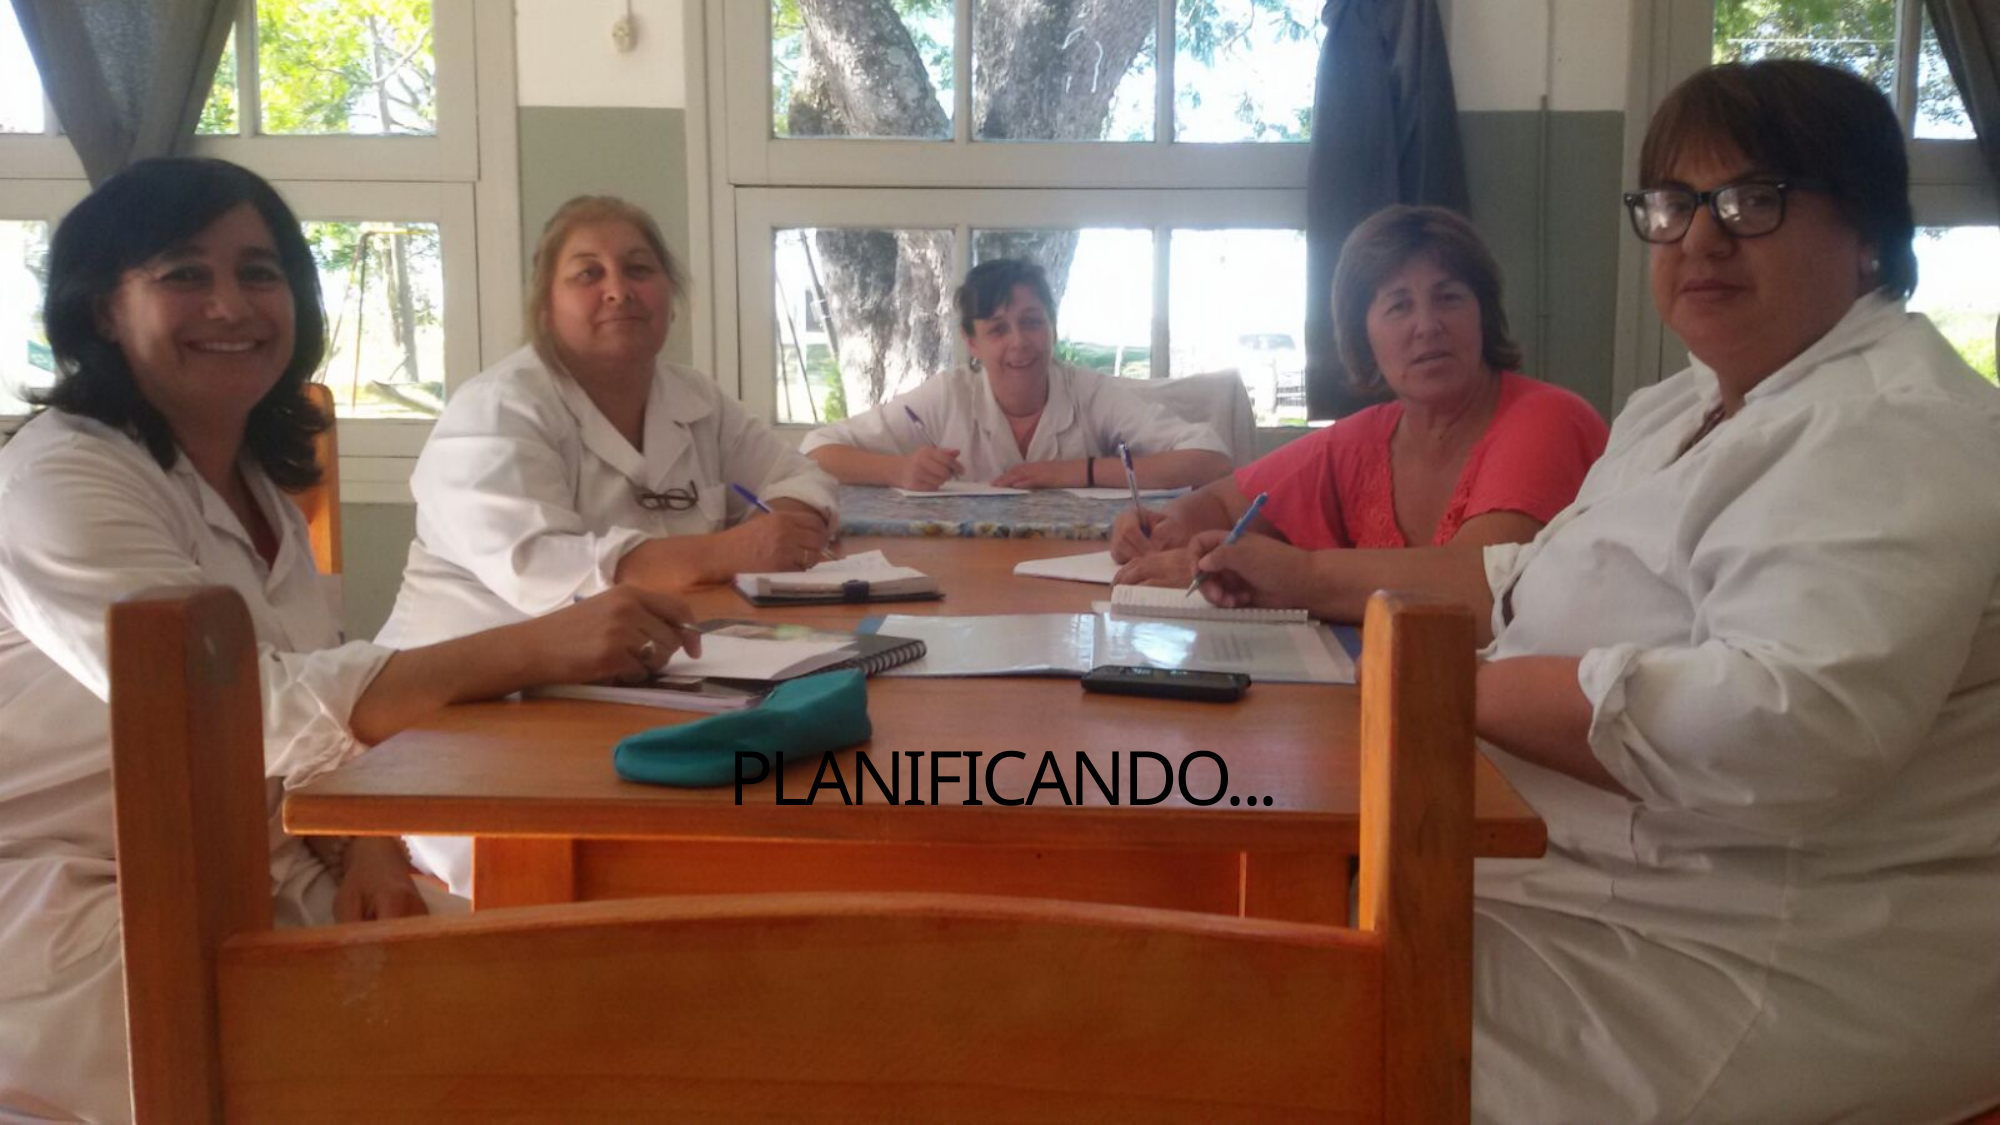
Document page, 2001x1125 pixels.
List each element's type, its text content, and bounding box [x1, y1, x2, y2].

text_box PLANIFICANDO... [88, 722, 1899, 1060]
picture [0, 0, 2000, 1125]
